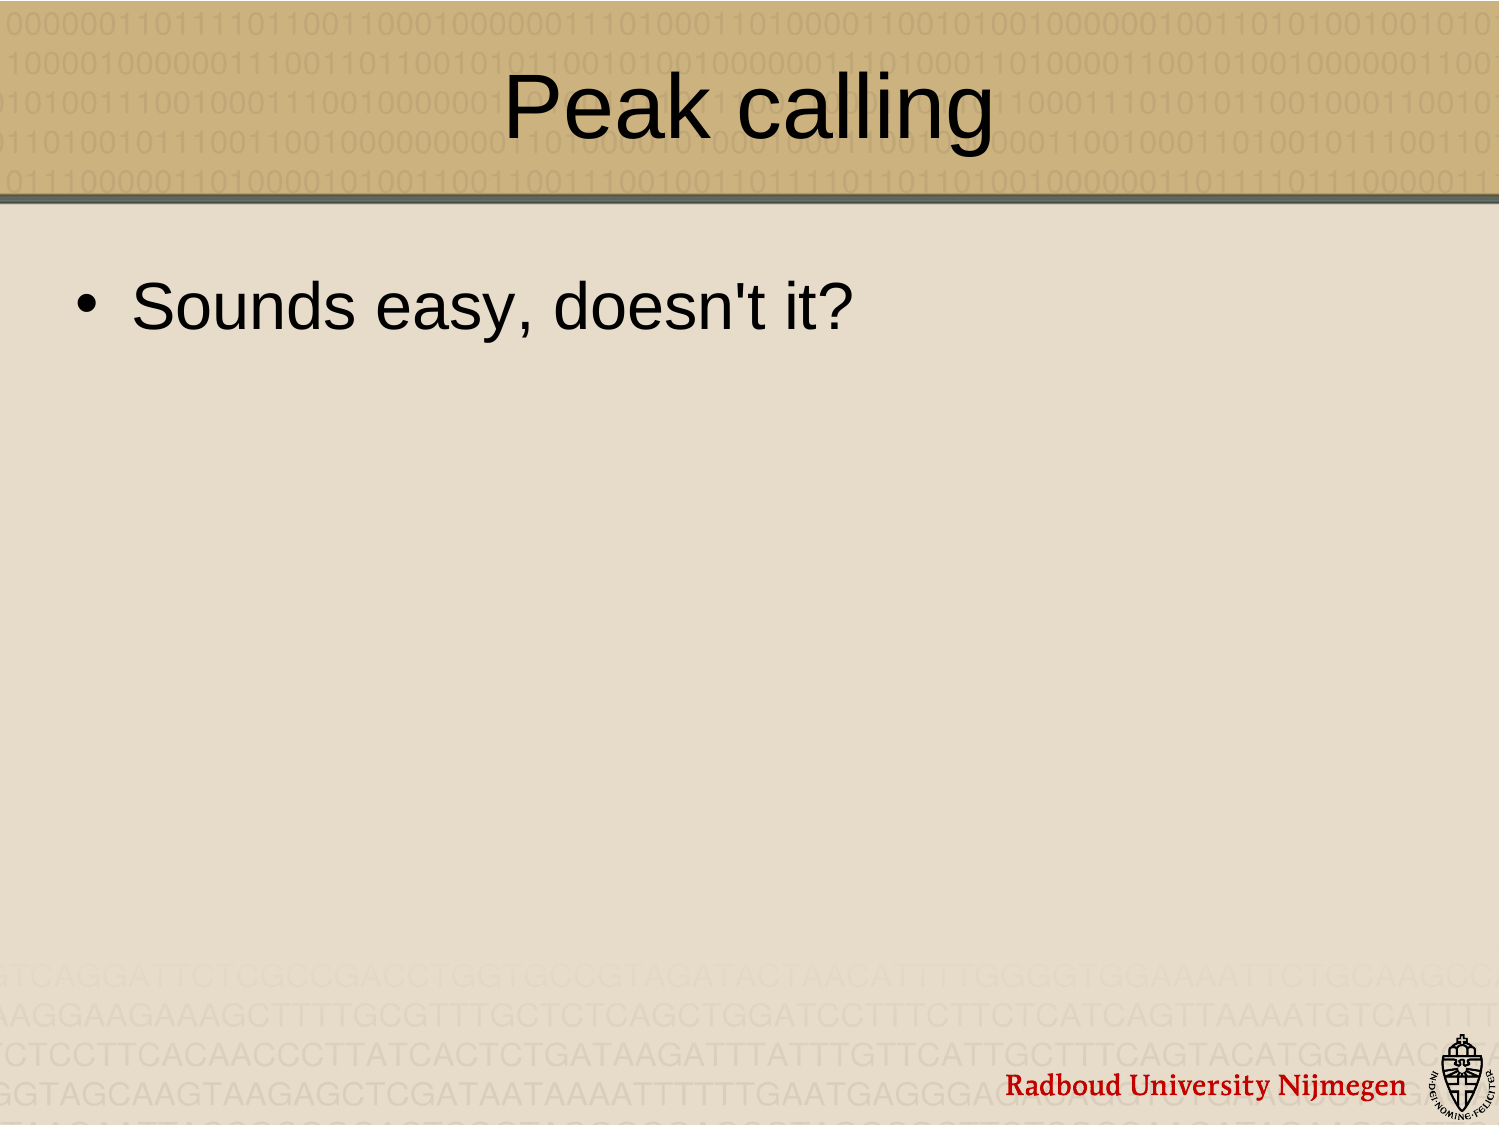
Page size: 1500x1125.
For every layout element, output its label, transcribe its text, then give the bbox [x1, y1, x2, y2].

picture [0, 1, 1500, 1125]
title Peak calling [75, 7, 1425, 196]
list Sounds easy, doesn't it? [75, 262, 1426, 1006]
